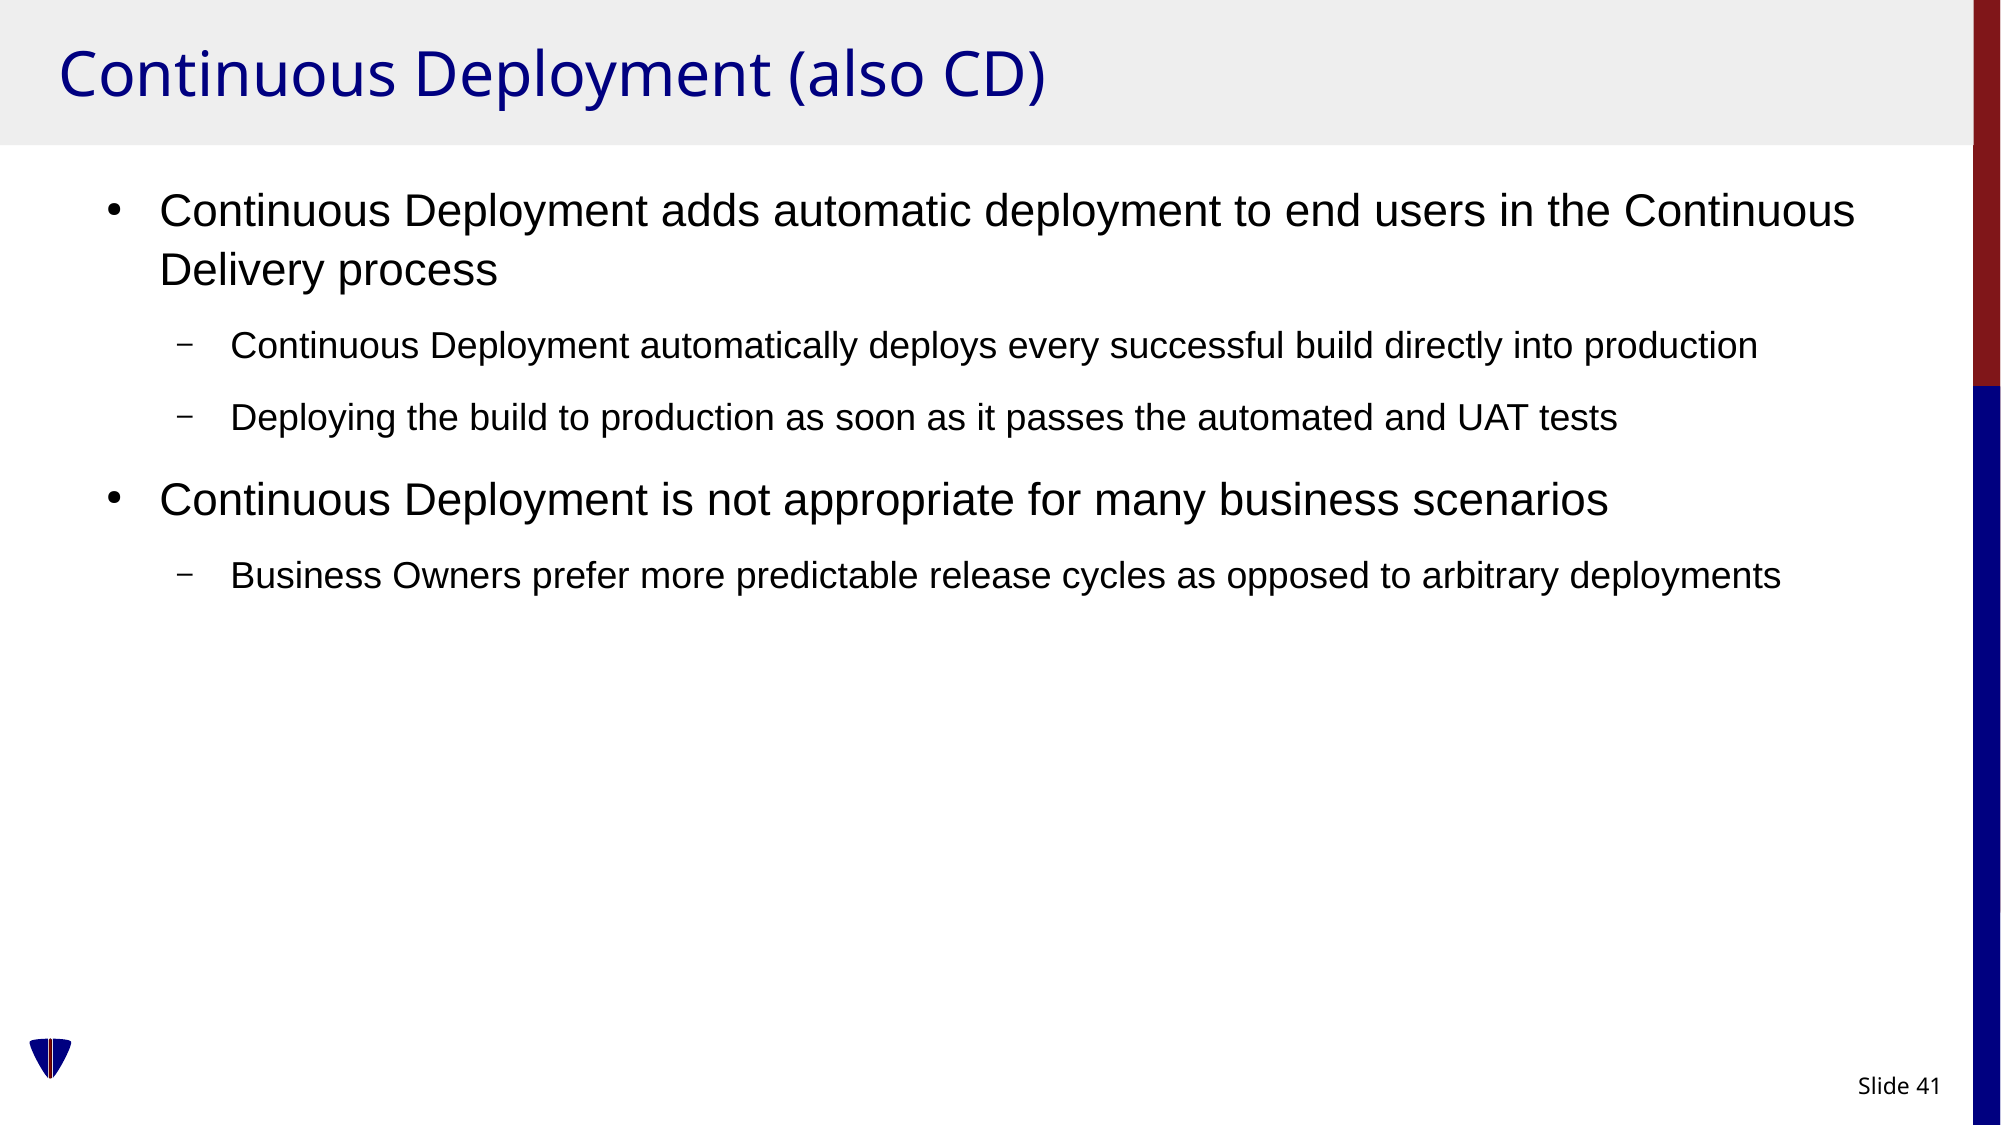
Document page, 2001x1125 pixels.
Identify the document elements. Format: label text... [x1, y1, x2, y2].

title Continuous Deployment (also CD) [0, 0, 1974, 146]
list Continuous Deployment adds automatic deployment to end users in the Continuous Delivery process Continuous Deployment automatically deploys every successful build directly into production Deploying the build to production as soon as it passes the automated and UAT tests Continuous Deployment is not appropriate for many business scenarios Business Owners prefer more predictable release cycles as opposed to arbitrary deployments [88, 177, 1873, 1034]
